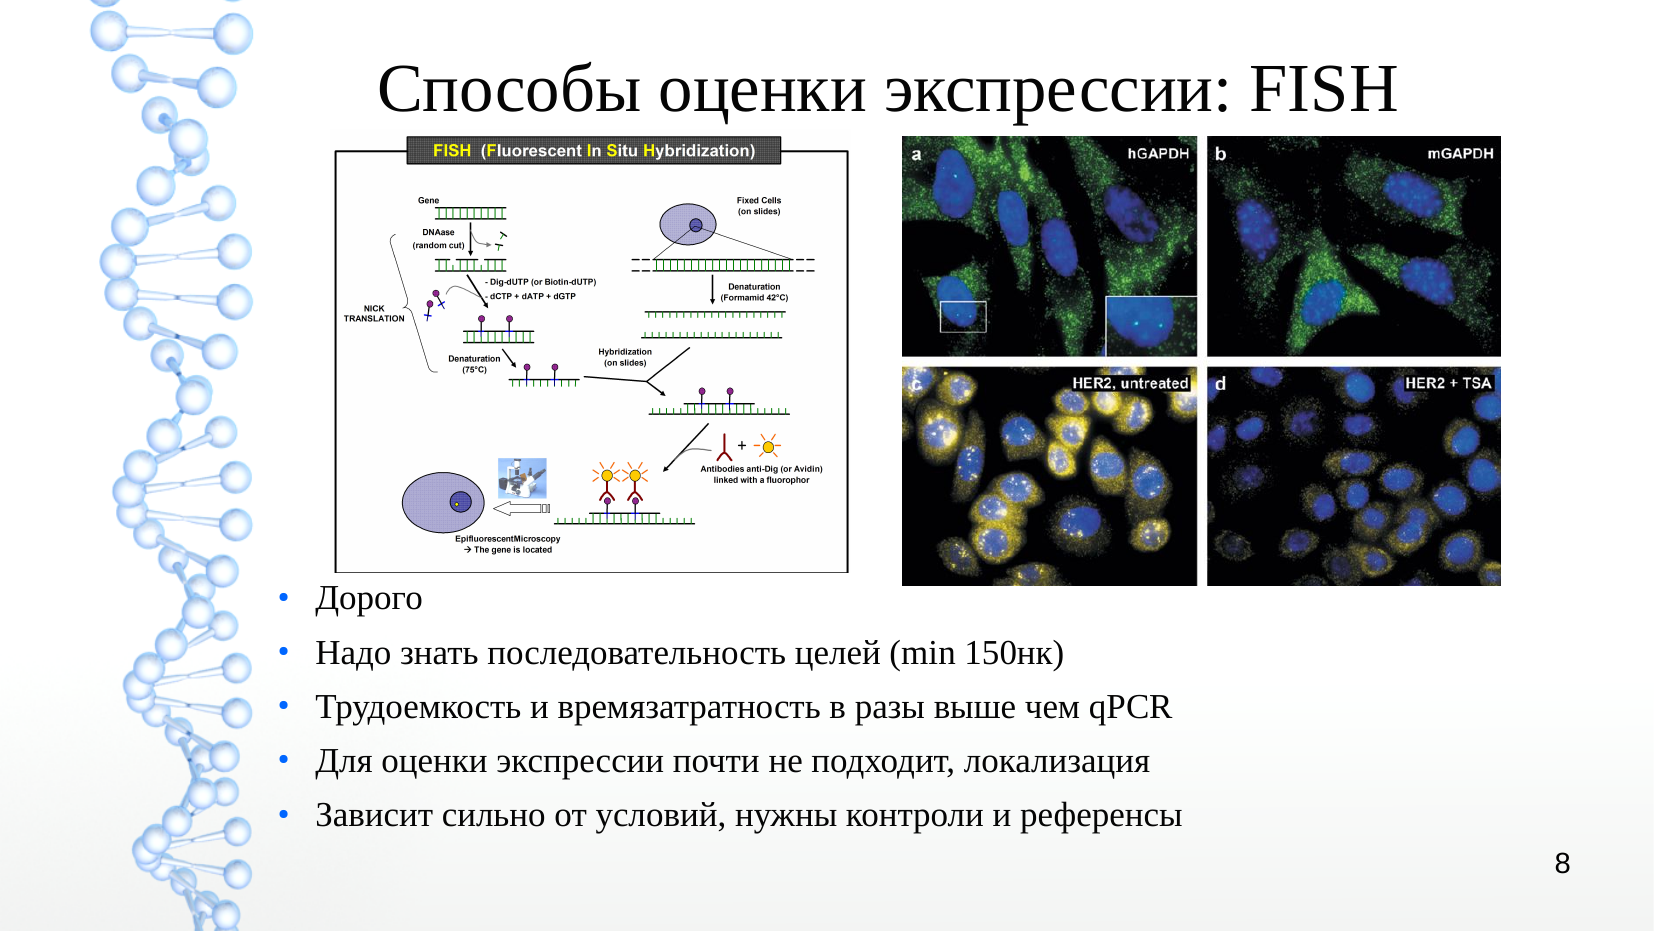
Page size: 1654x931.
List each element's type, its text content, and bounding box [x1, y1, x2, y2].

title Способы оценки экспрессии: FISH [224, 11, 1554, 166]
picture [0, 0, 1654, 931]
list Дорого Надо знать последовательность целей (min 150нк) Трудоемкость и времязатратность в разы выше чем qPCR Для оценки экспрессии почти не подходит, локализация Зависит сильно от условий, нужны контроли и референсы [265, 578, 1595, 839]
